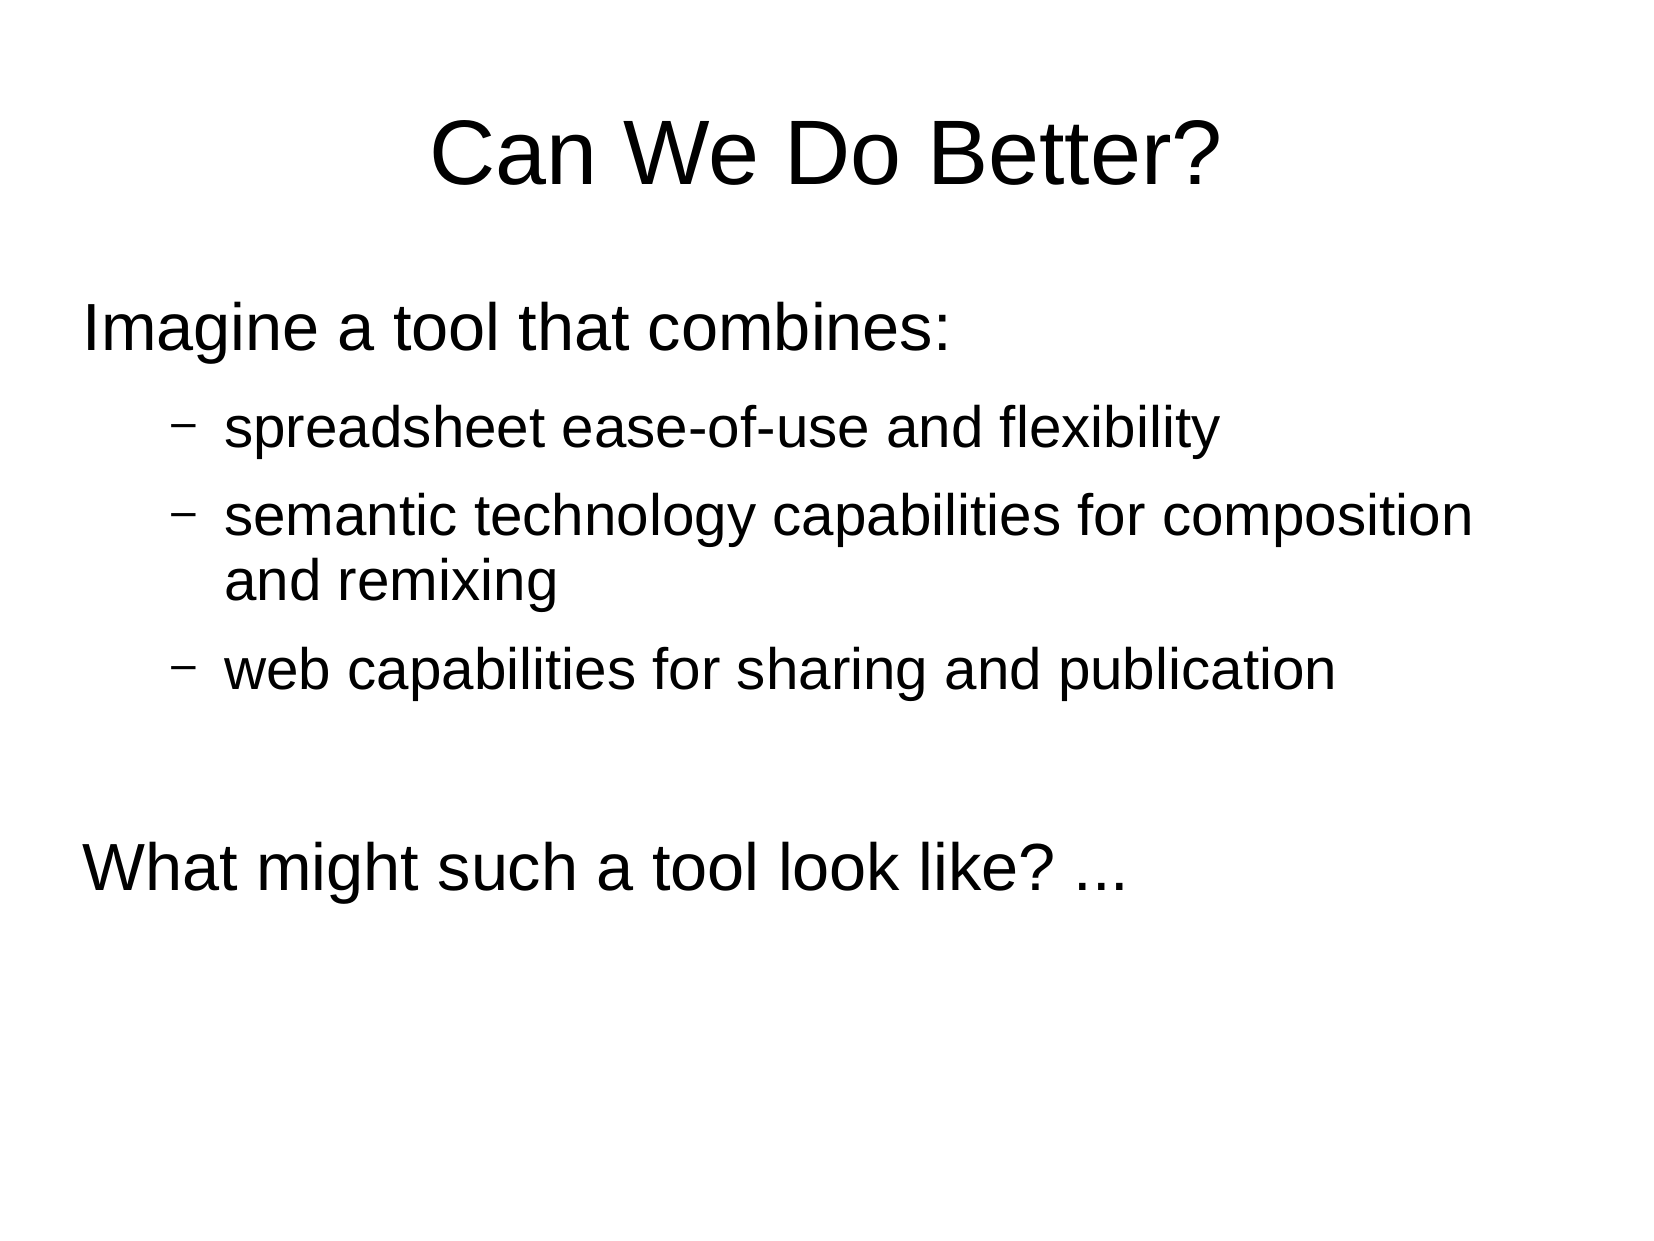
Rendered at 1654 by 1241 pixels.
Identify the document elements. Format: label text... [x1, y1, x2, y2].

title Can We Do Better? [82, 49, 1571, 257]
list Imagine a tool that combines: spreadsheet ease-of-use and flexibility semantic technology capabilities for composition and remixing web capabilities for sharing and publication What might such a tool look like? ... [82, 290, 1571, 1109]
